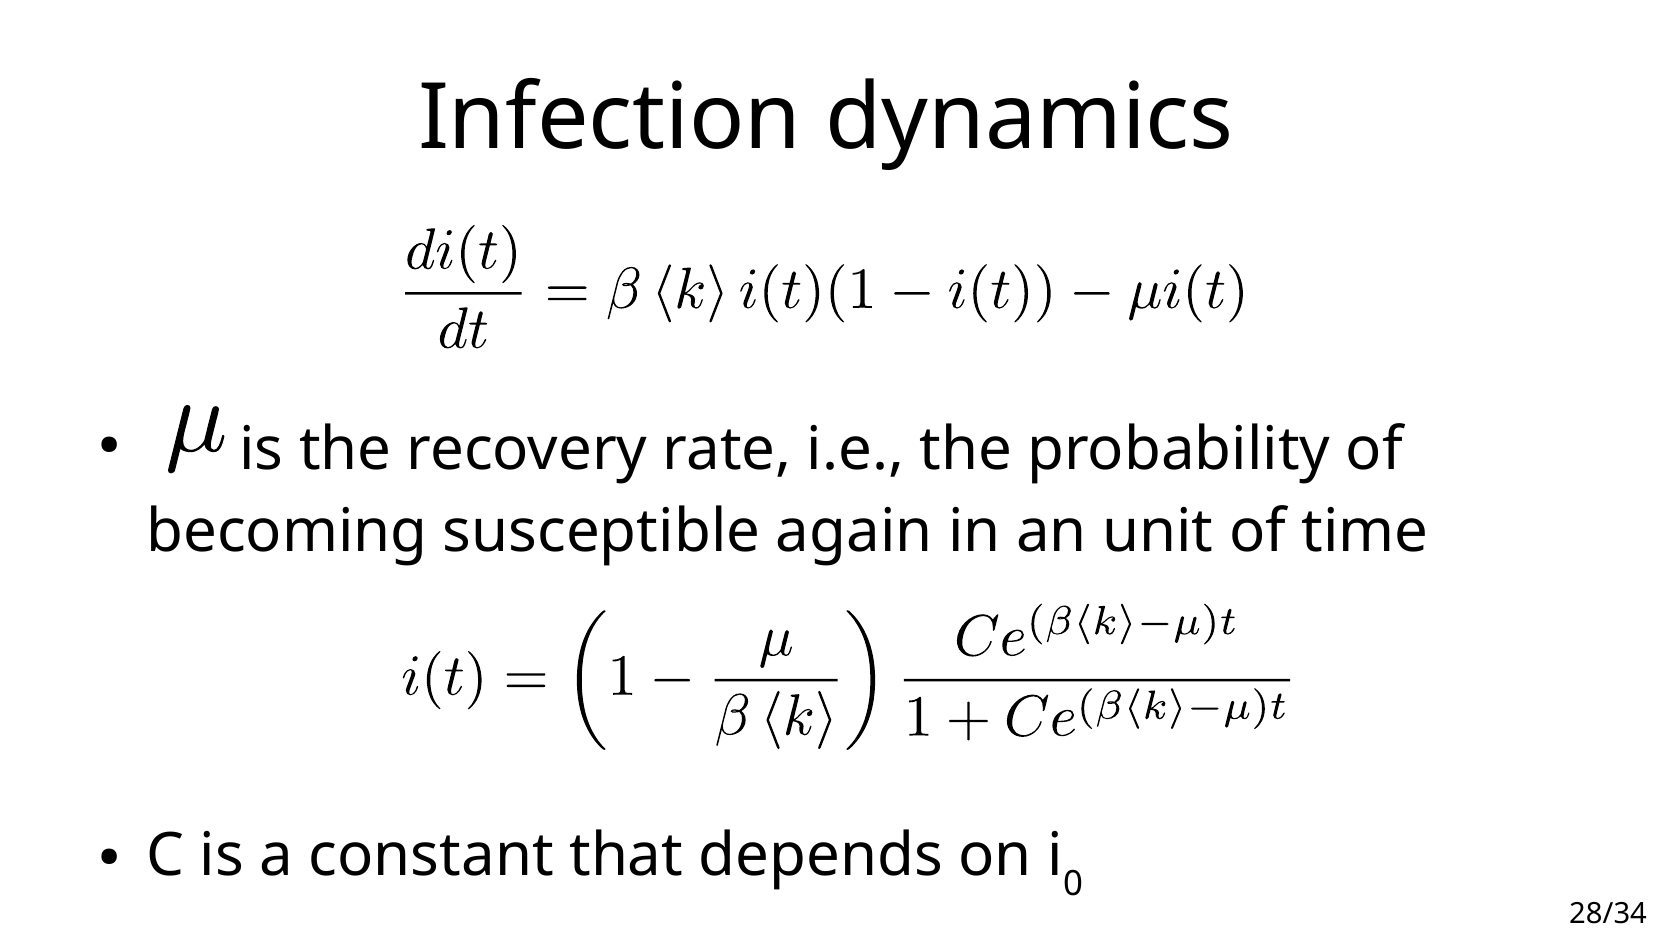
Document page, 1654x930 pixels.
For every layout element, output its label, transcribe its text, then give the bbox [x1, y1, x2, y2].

text_box [401, 603, 1291, 751]
title Infection dynamics [82, 1, 1571, 225]
list is the recovery rate, i.e., the probability of becoming susceptible again in an unit of time C is a constant that depends on i0 [82, 405, 1571, 916]
text_box [405, 224, 1249, 349]
text_box [165, 405, 228, 474]
